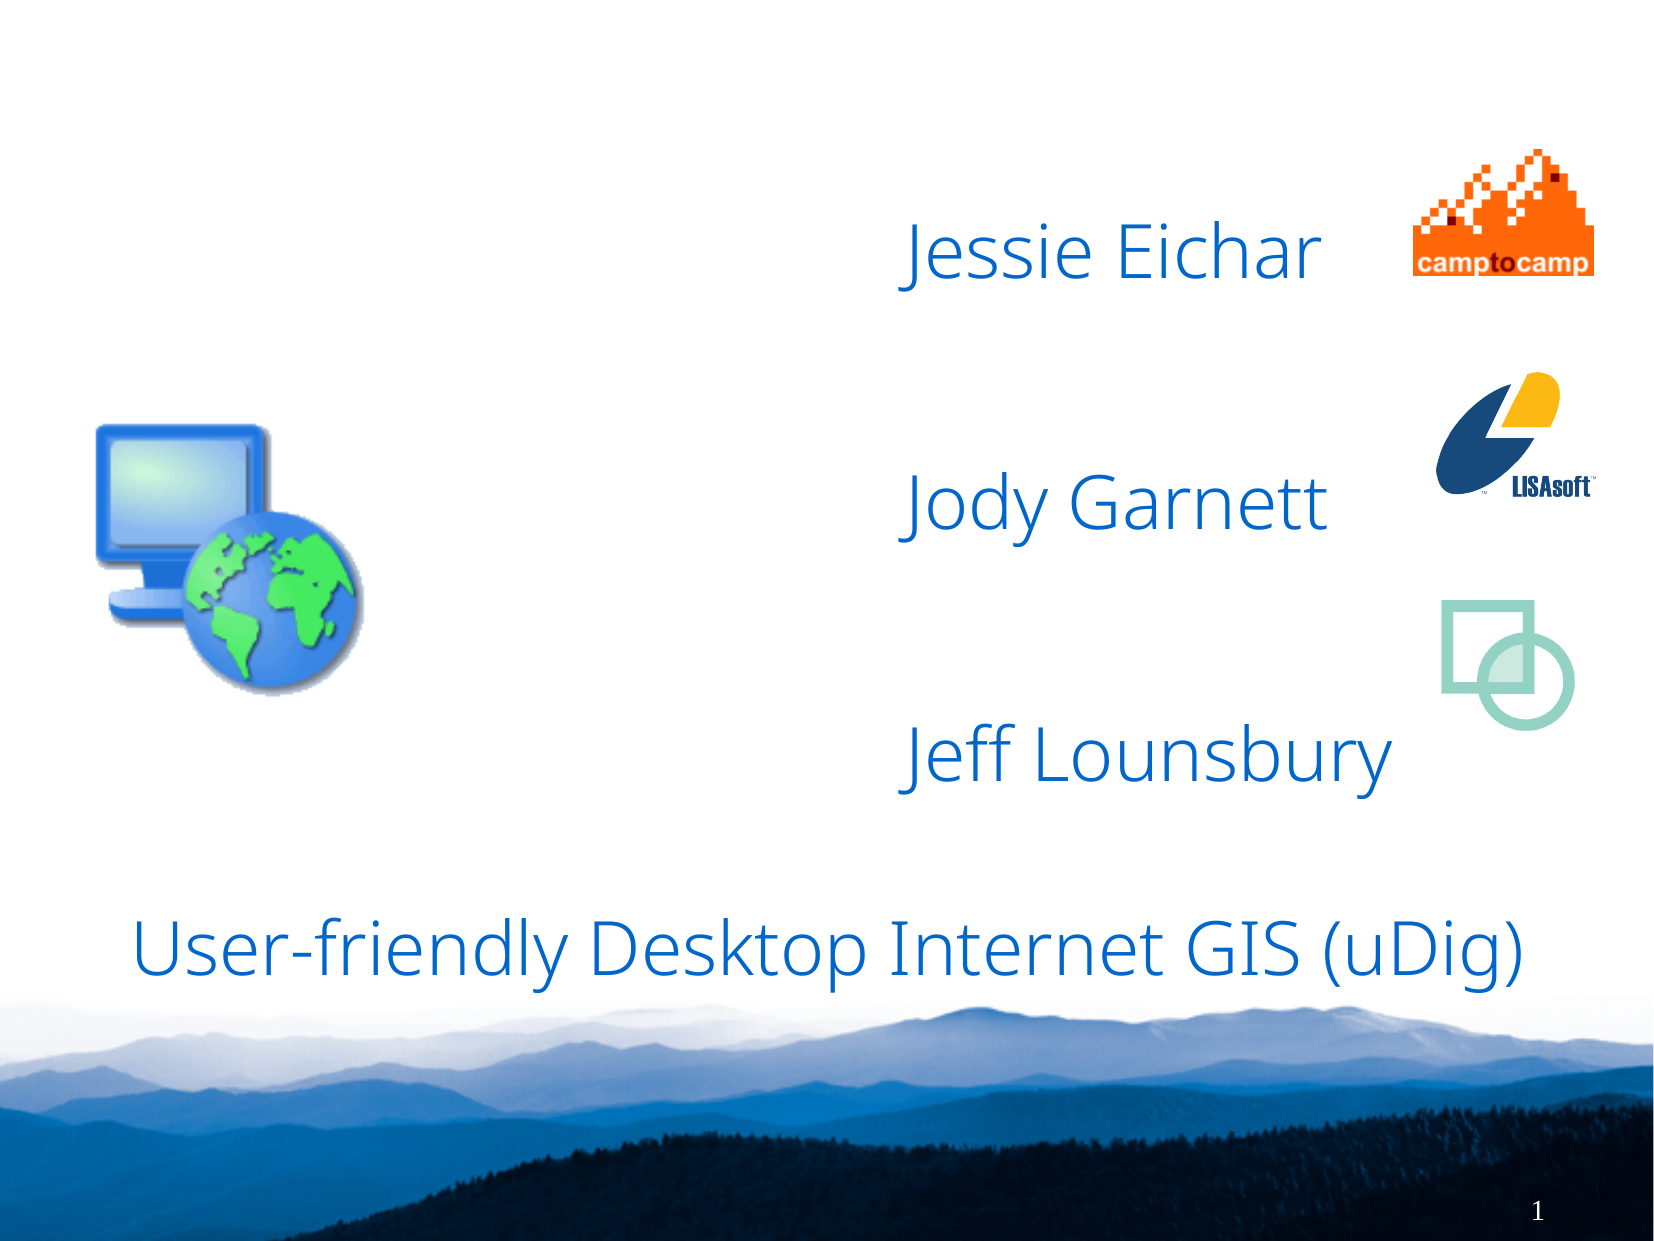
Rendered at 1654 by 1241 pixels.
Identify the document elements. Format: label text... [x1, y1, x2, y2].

picture [1436, 372, 1596, 497]
picture [1441, 600, 1575, 731]
picture [1413, 149, 1594, 276]
picture [0, 921, 1654, 1241]
list Jessie Eichar Jody Garnett Jeff Lounsbury [669, 71, 1610, 906]
picture [94, 422, 369, 706]
title User-friendly Desktop Internet GIS (uDig) [83, 884, 1573, 1008]
